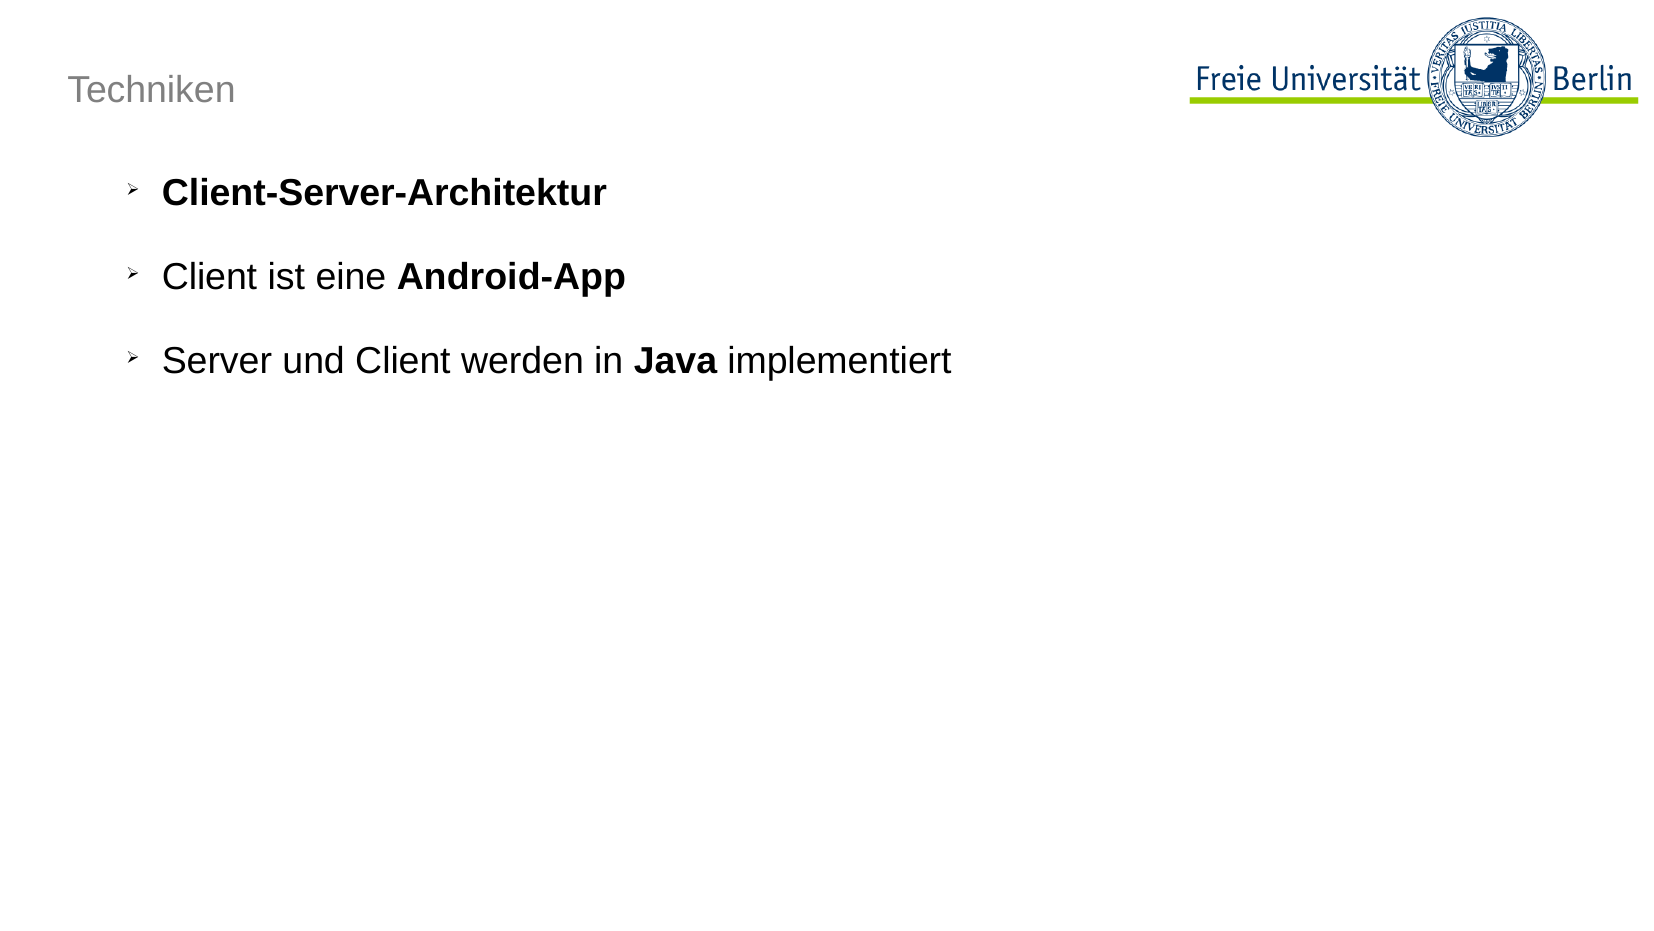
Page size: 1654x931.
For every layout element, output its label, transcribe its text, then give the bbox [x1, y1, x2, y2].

picture [1185, 11, 1642, 142]
text_box Techniken [52, 61, 251, 119]
text_box Client-Server-Architektur Client ist eine Android-App Server und Client werden in Java implementiert [111, 163, 967, 389]
